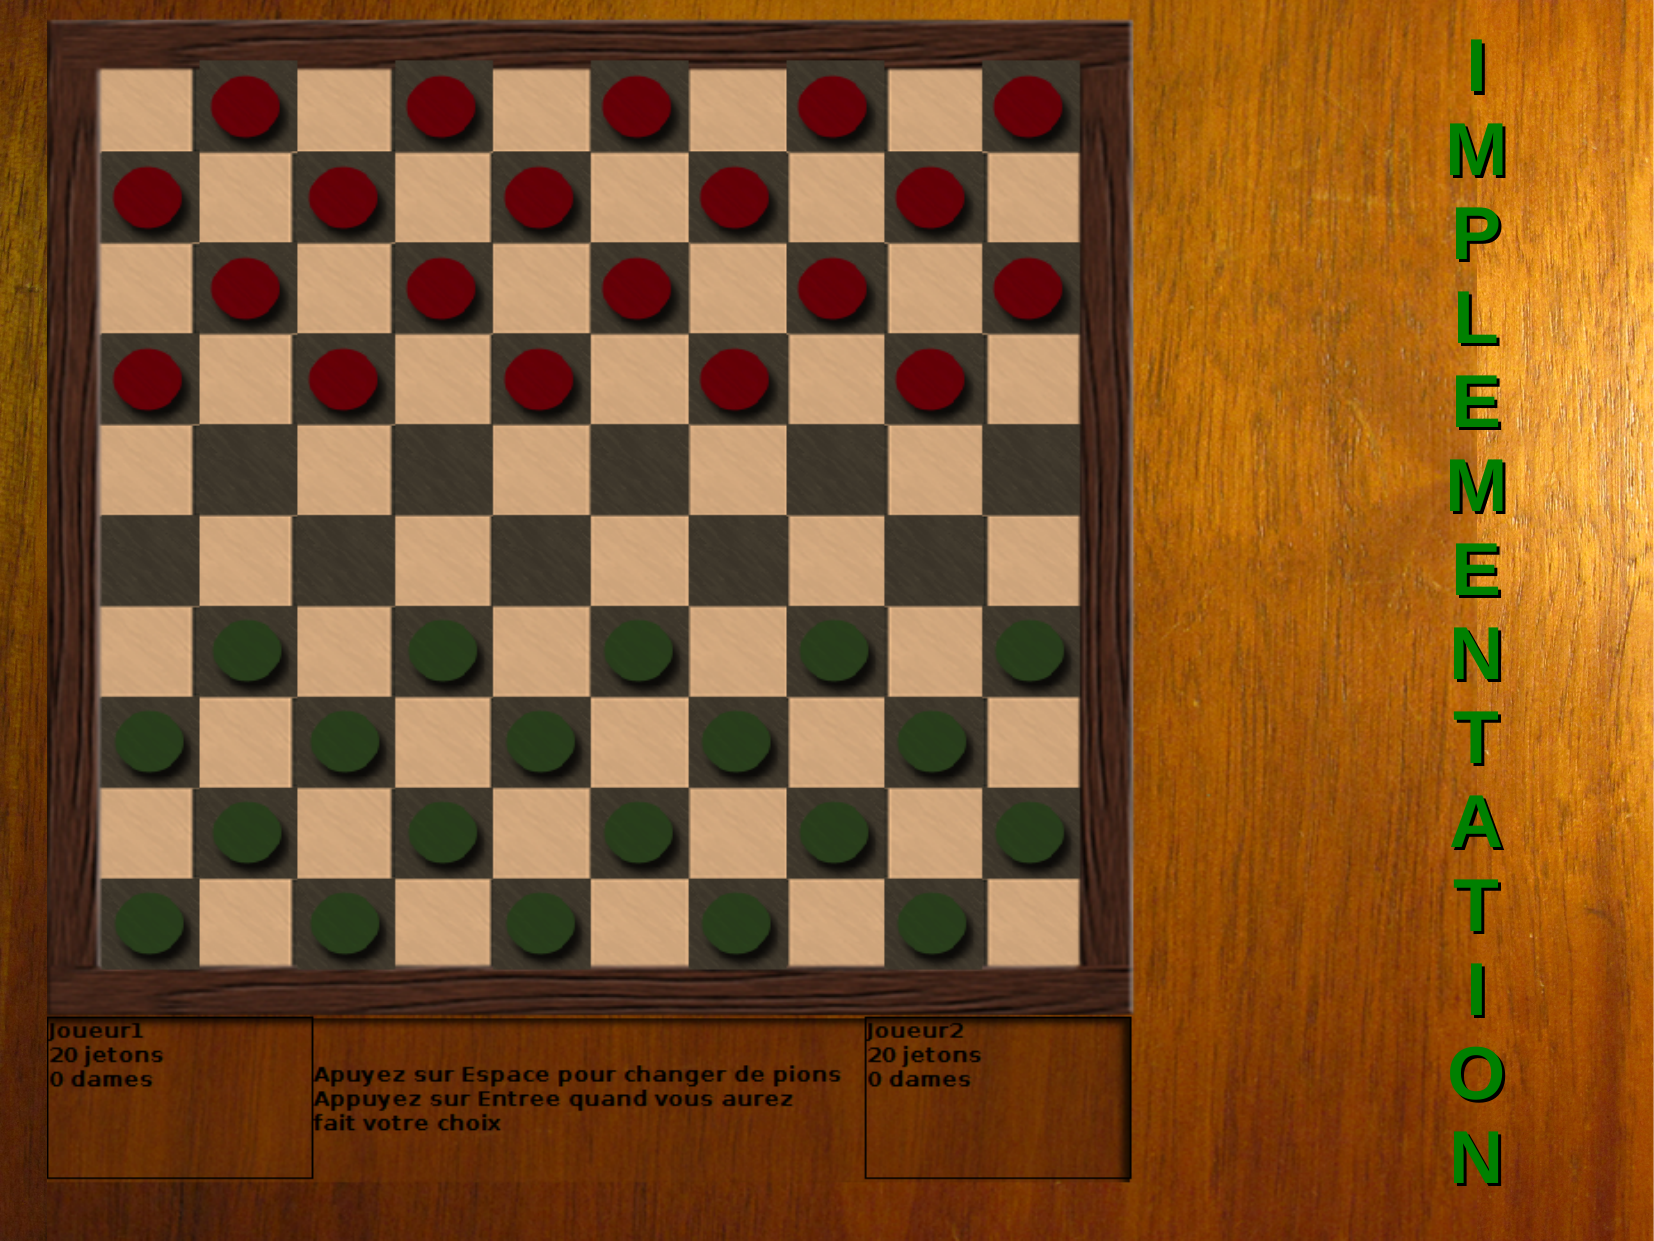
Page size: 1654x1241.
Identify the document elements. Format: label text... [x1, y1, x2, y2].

title I M P L E M E N T A T I O N [1027, 23, 1654, 1200]
picture [0, 0, 1654, 1241]
